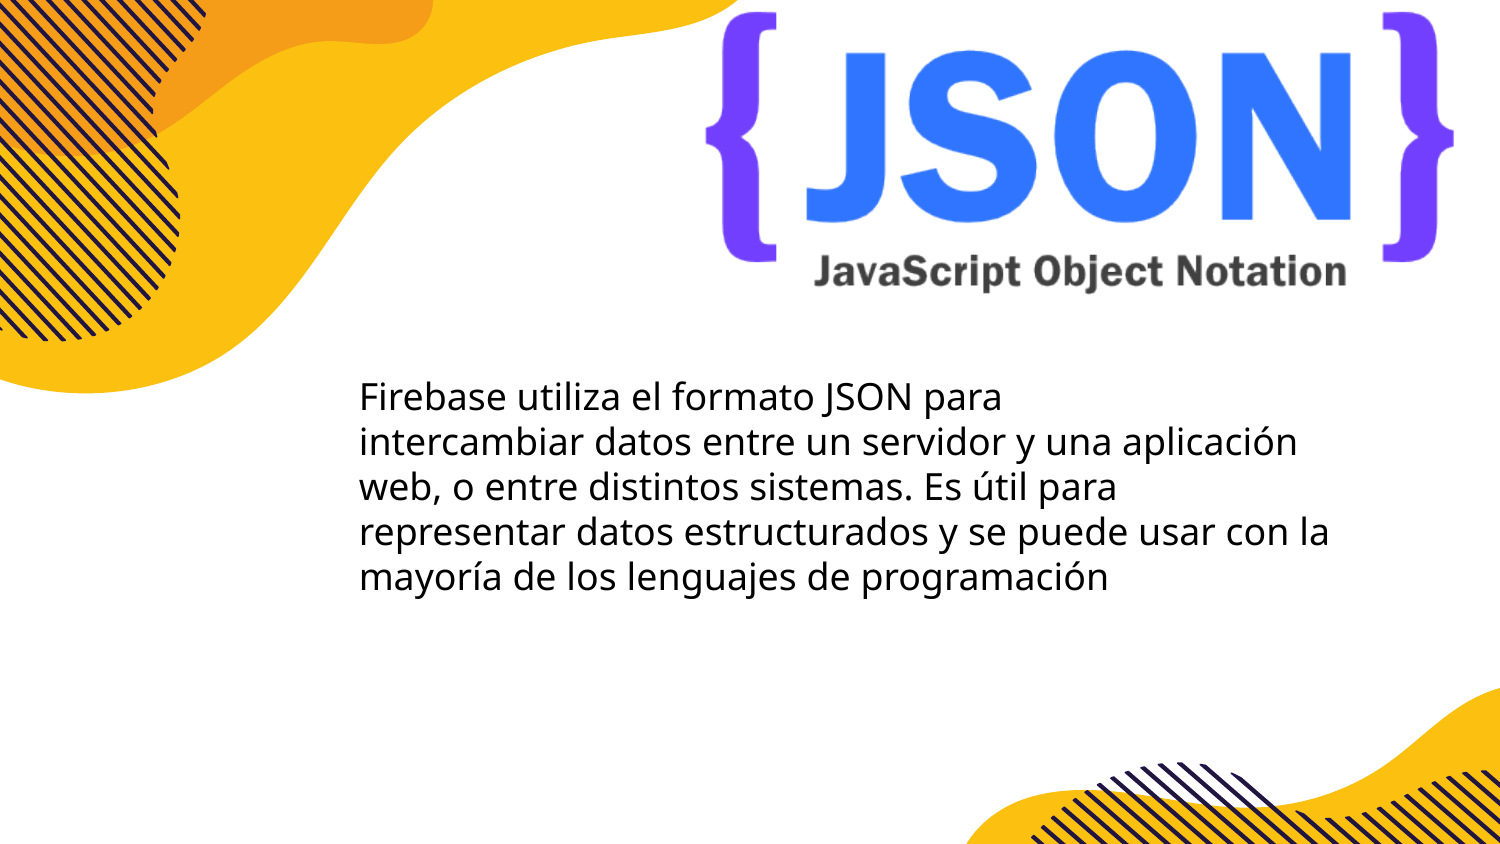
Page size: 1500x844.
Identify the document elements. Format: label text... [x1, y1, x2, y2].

picture [683, 0, 1484, 309]
text_box Firebase utiliza el formato JSON para intercambiar datos entre un servidor y una aplicación web, o entre distintos sistemas. Es útil para representar datos estructurados y se puede usar con la mayoría de los lenguajes de programación [343, 365, 1349, 608]
